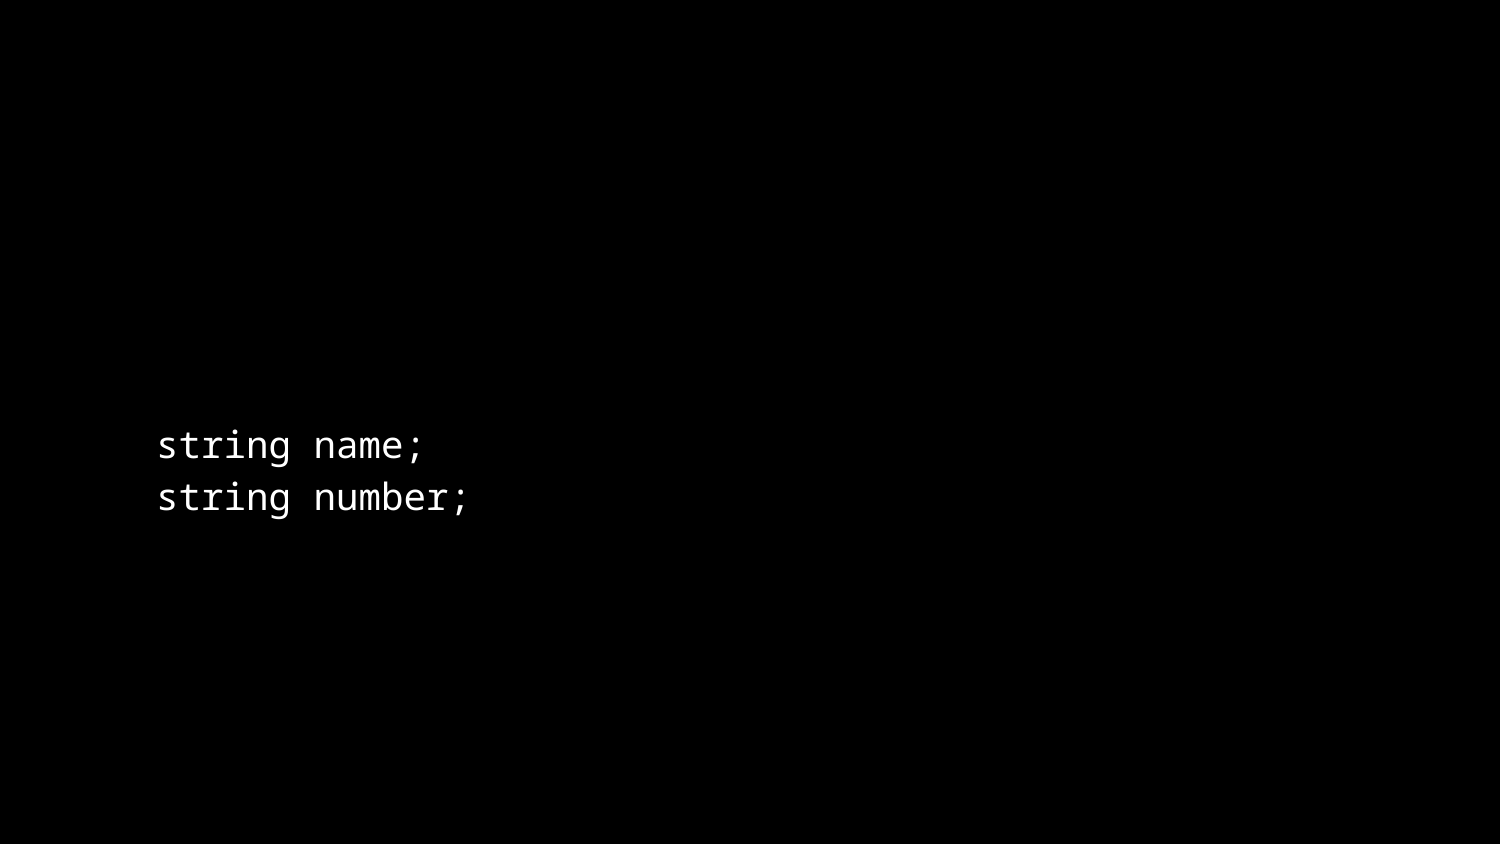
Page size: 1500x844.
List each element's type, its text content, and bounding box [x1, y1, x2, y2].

list string name; string number; [51, 189, 1449, 750]
